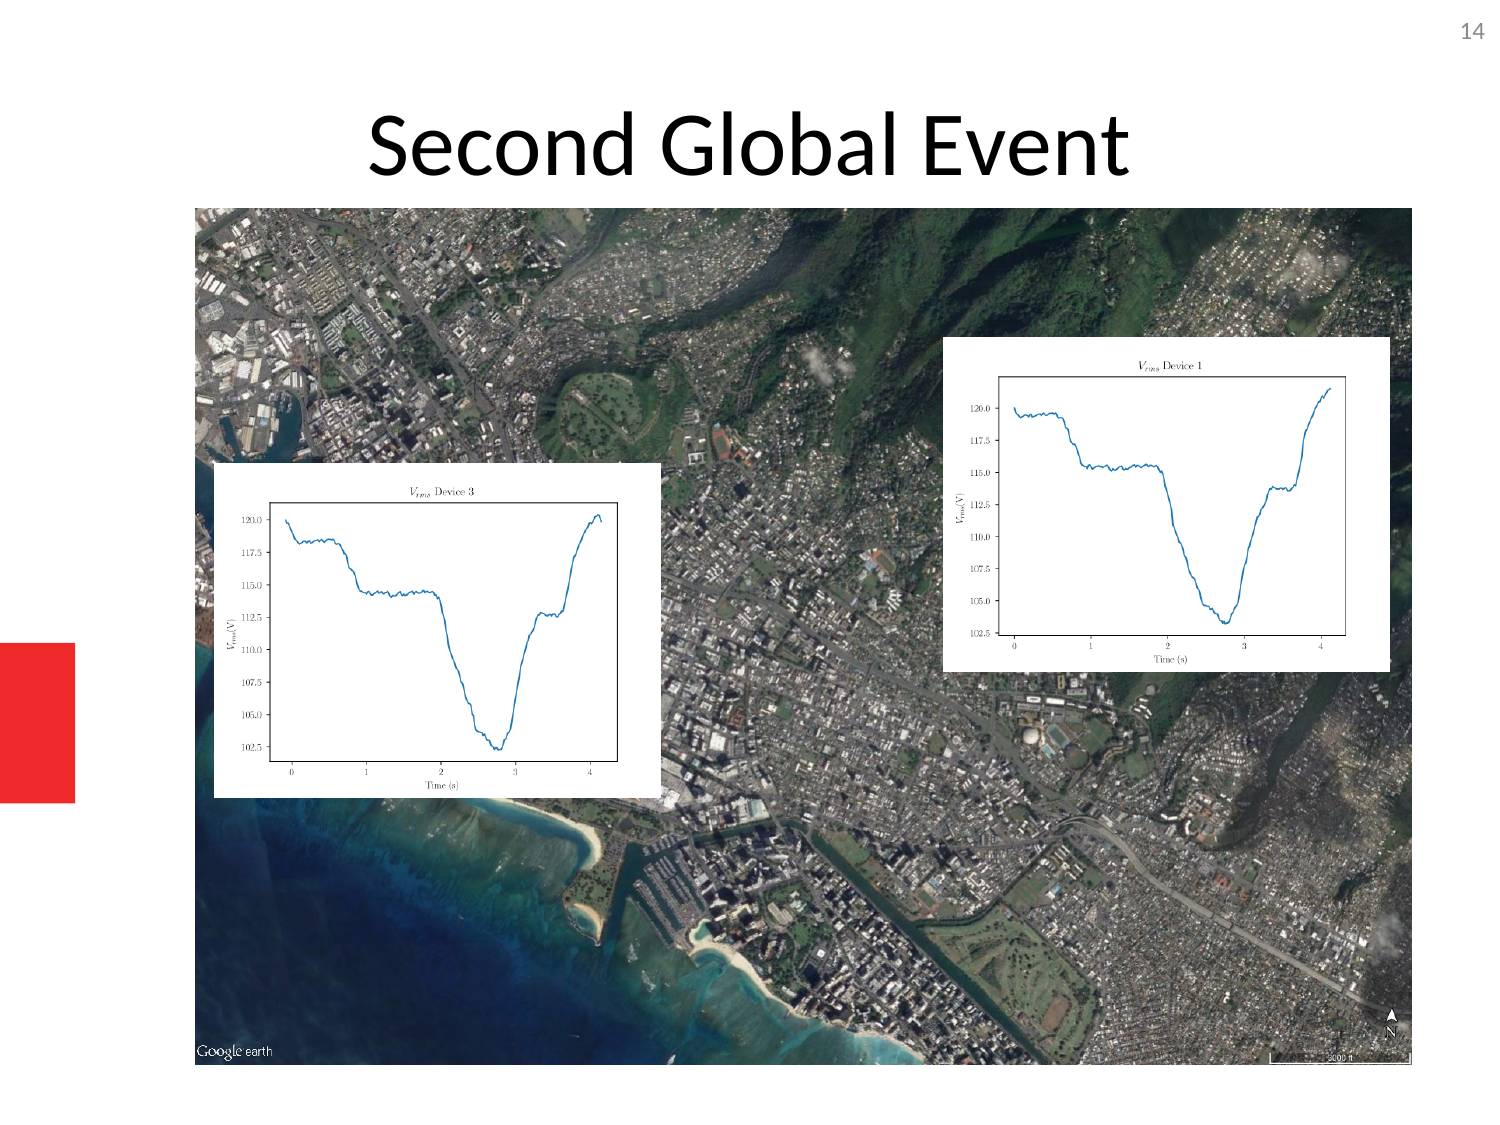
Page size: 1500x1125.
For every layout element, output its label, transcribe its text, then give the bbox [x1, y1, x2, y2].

picture [195, 208, 1412, 1066]
text_box <number> [1149, 0, 1500, 60]
text_box Second Global Event [75, 45, 1426, 233]
